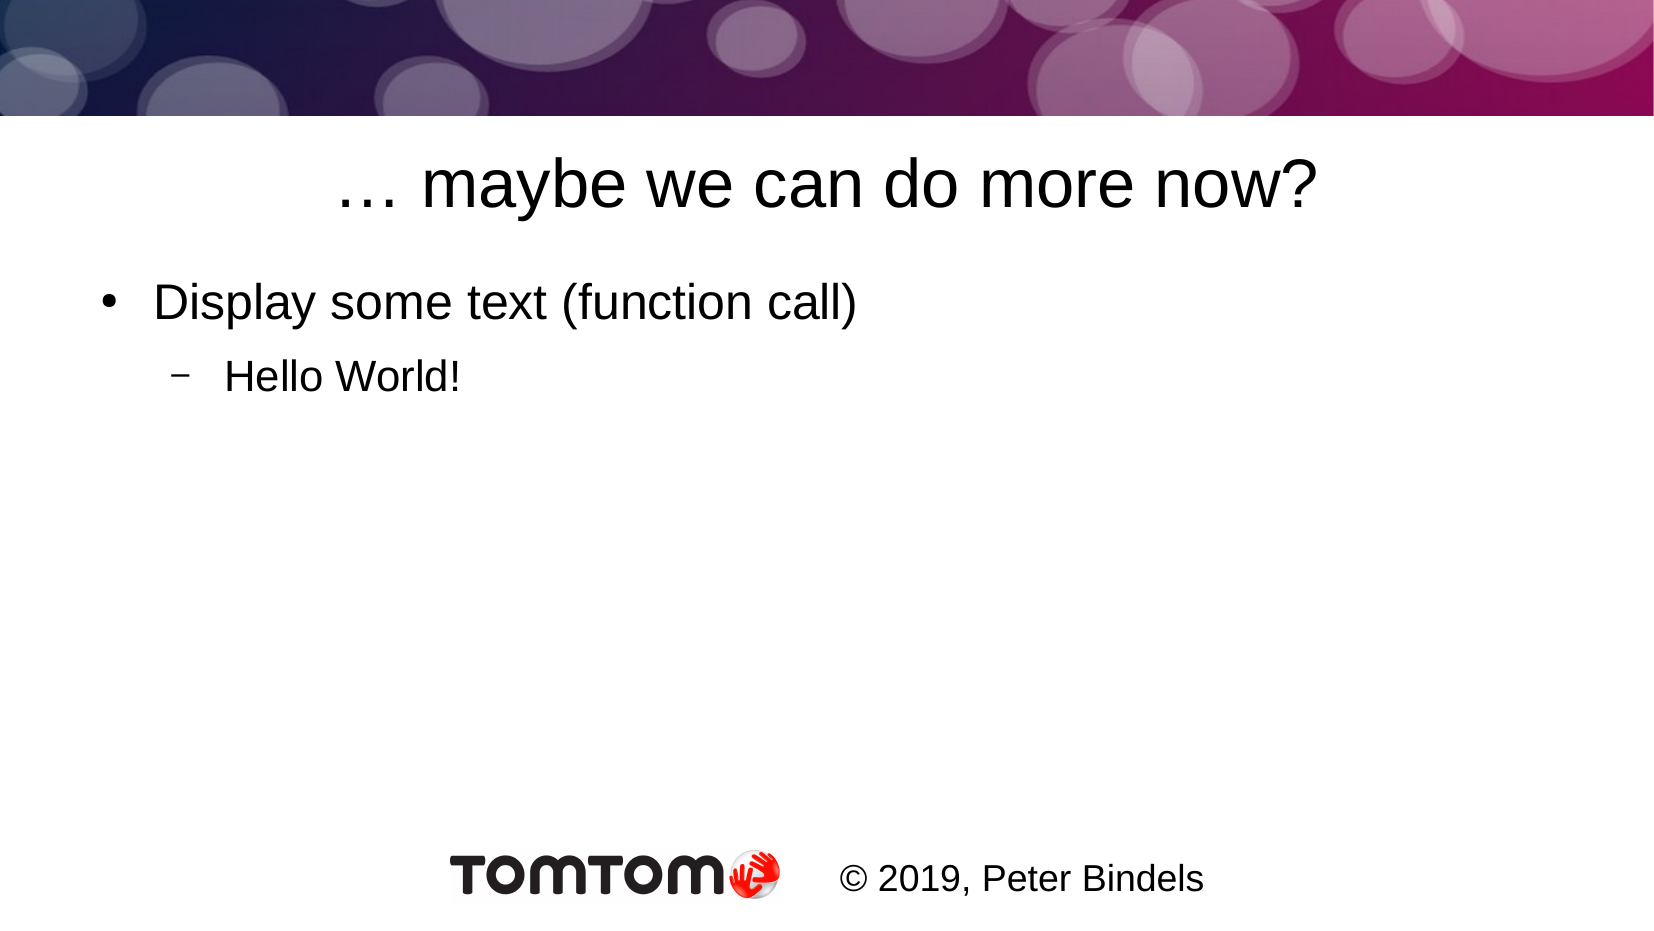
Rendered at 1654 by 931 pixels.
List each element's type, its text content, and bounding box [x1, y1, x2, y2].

list Display some text (function call) Hello World! [82, 274, 1571, 815]
picture [450, 847, 784, 906]
picture [0, 0, 1654, 116]
title … maybe we can do more now? [82, 119, 1571, 249]
